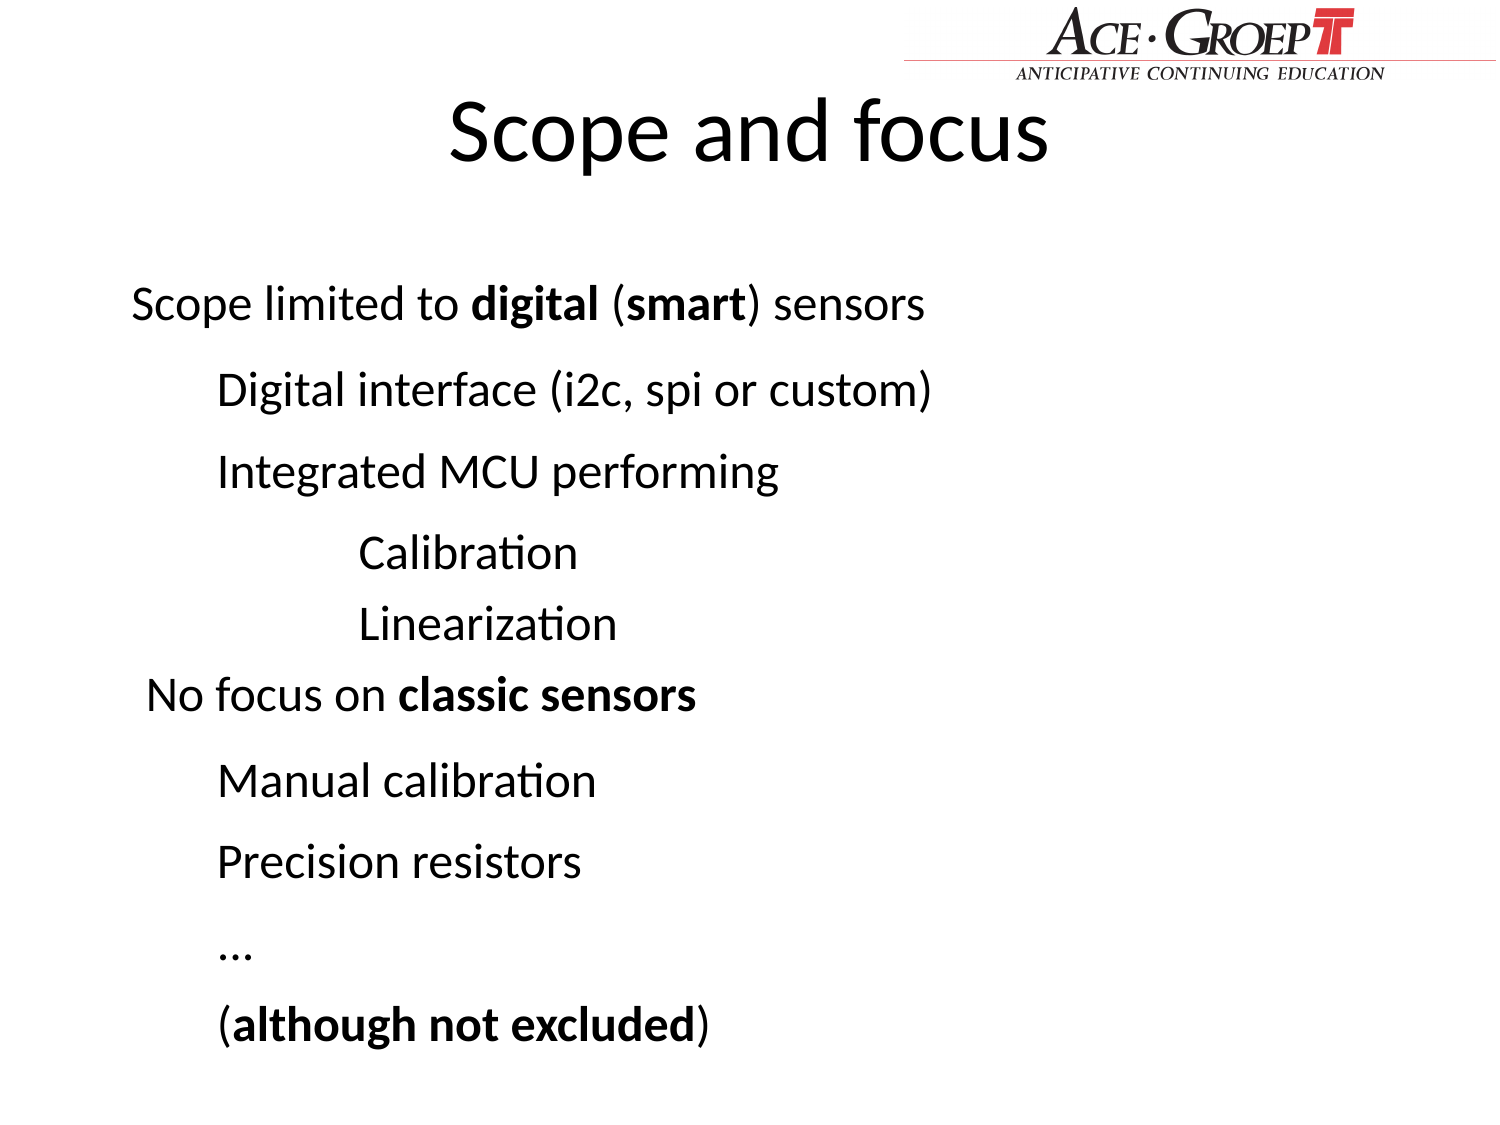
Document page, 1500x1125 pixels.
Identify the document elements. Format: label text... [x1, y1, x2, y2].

title Scope and focus [75, 45, 1425, 233]
list Scope limited to digital (smart) sensors Digital interface (i2c, spi or custom) Integrated MCU performing Calibration Linearization No focus on classic sensors Manual calibration Precision resistors ... (although not excluded) [60, 262, 1411, 1006]
picture [904, 7, 1496, 80]
